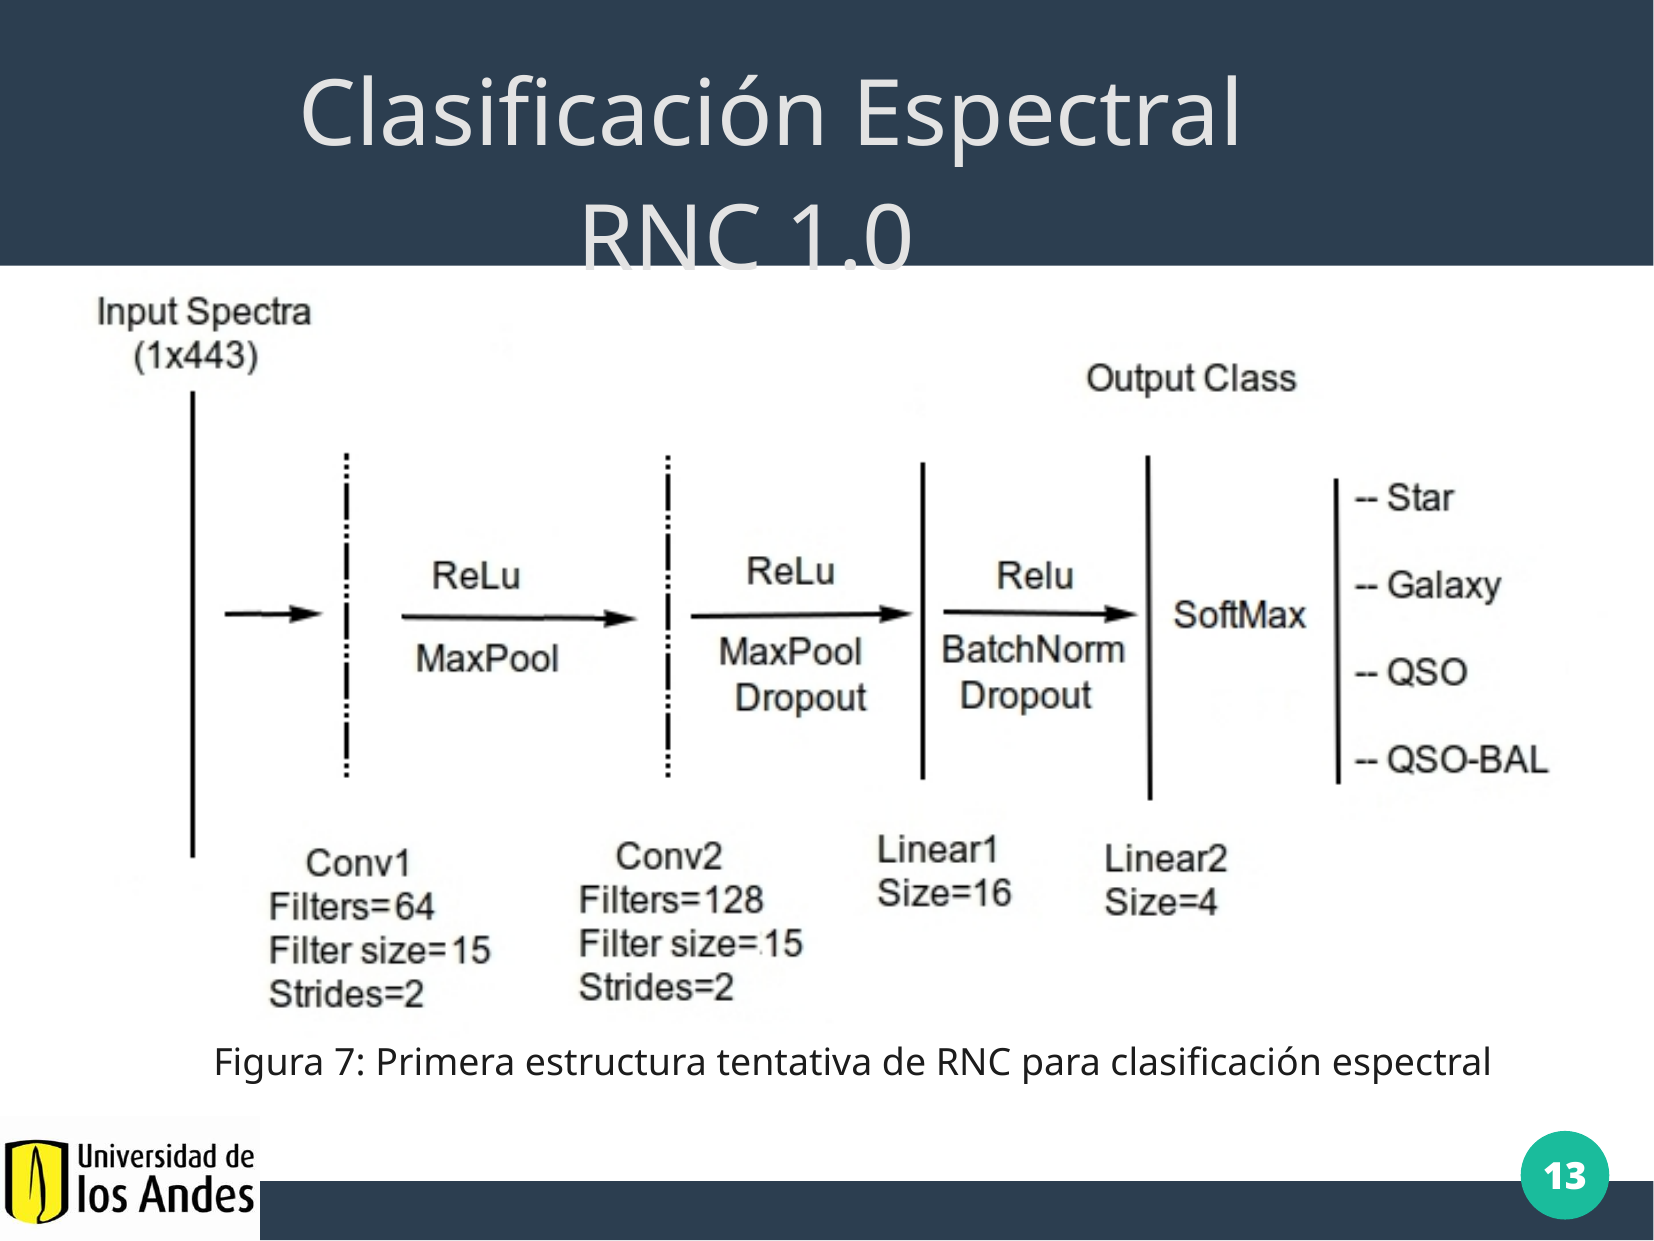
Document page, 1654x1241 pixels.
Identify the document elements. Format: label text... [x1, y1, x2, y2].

picture [74, 270, 1610, 1040]
picture [0, 1116, 260, 1241]
title Clasificación Espectral RNC 1.0 [224, 47, 1654, 205]
text_box Figura 7: Primera estructura tentativa de RNC para clasificación espectral [198, 1028, 1613, 1087]
